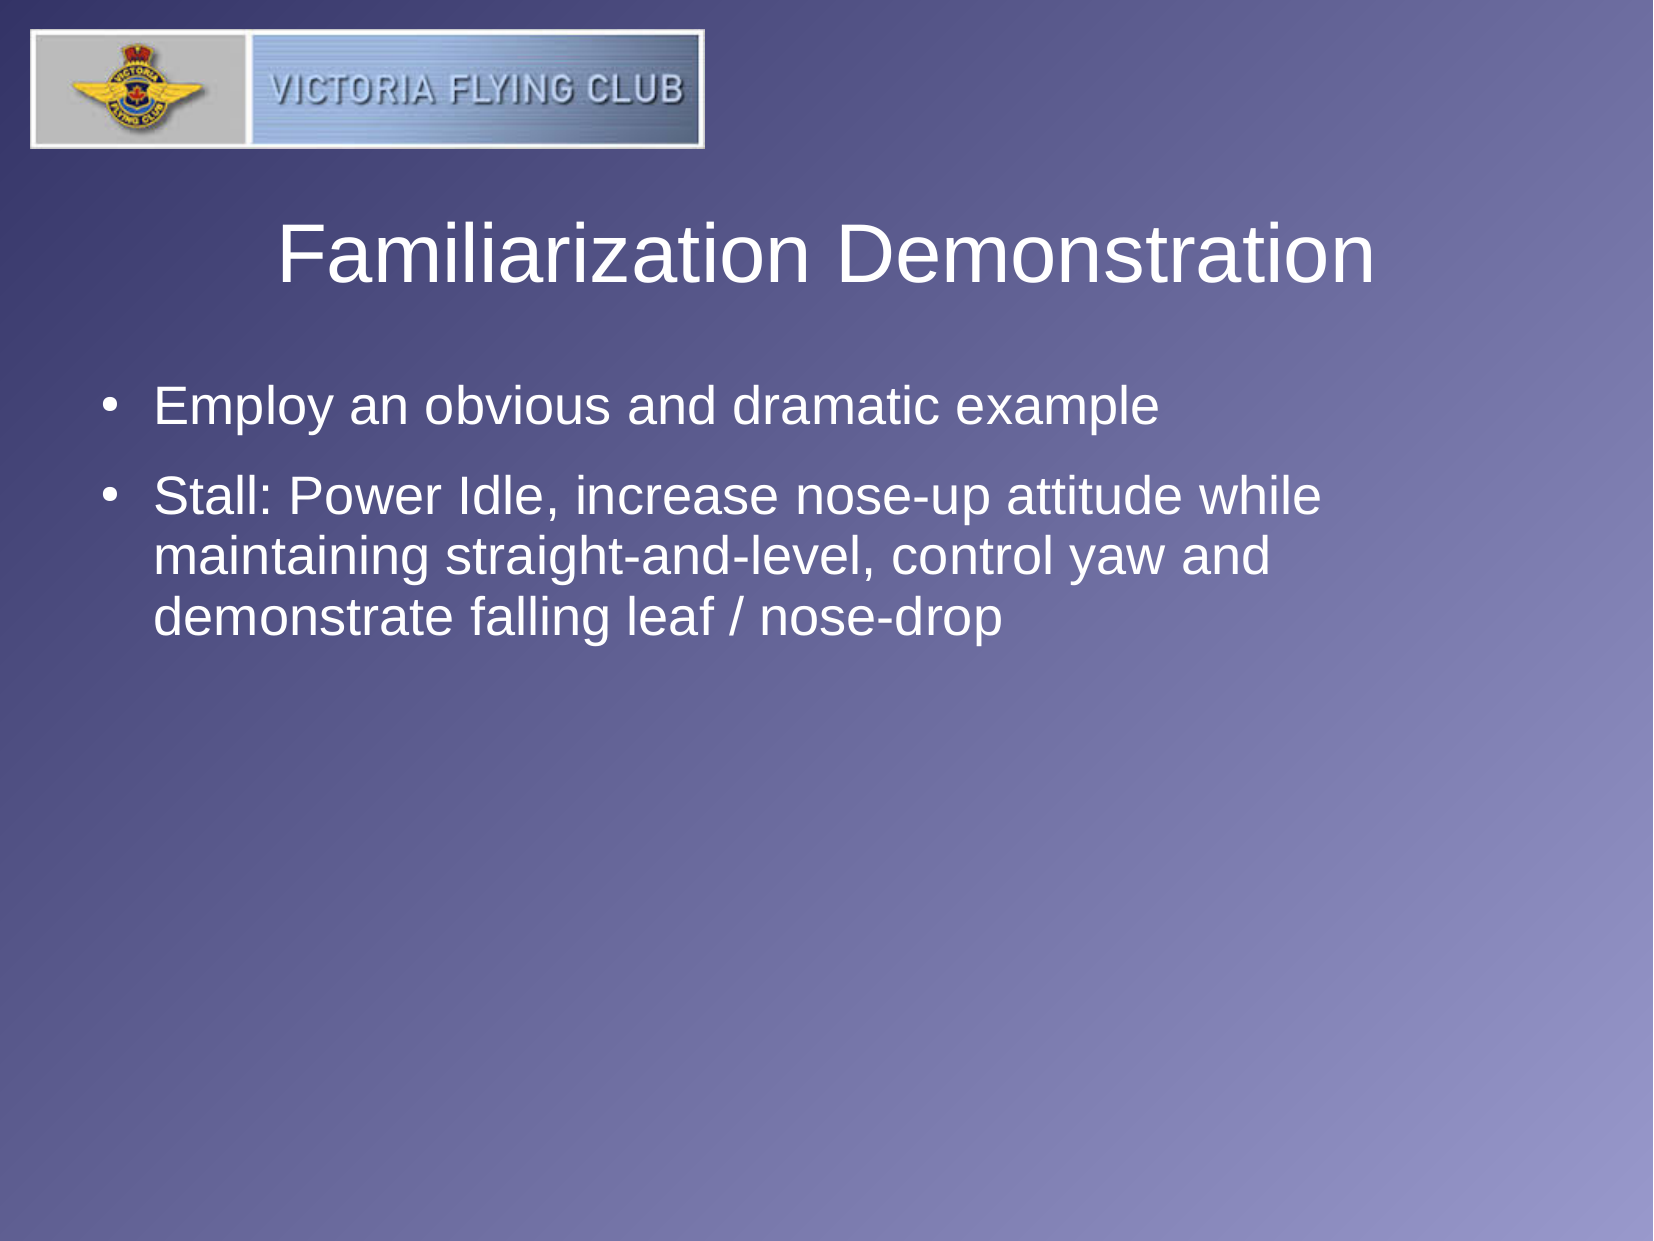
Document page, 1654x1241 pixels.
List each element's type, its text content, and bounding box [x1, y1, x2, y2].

list Employ an obvious and dramatic example Stall: Power Idle, increase nose-up attitude while maintaining straight-and-level, control yaw and demonstrate falling leaf / nose-drop [82, 375, 1571, 1095]
title Familiarization Demonstration [82, 150, 1571, 358]
picture [30, 29, 705, 149]
